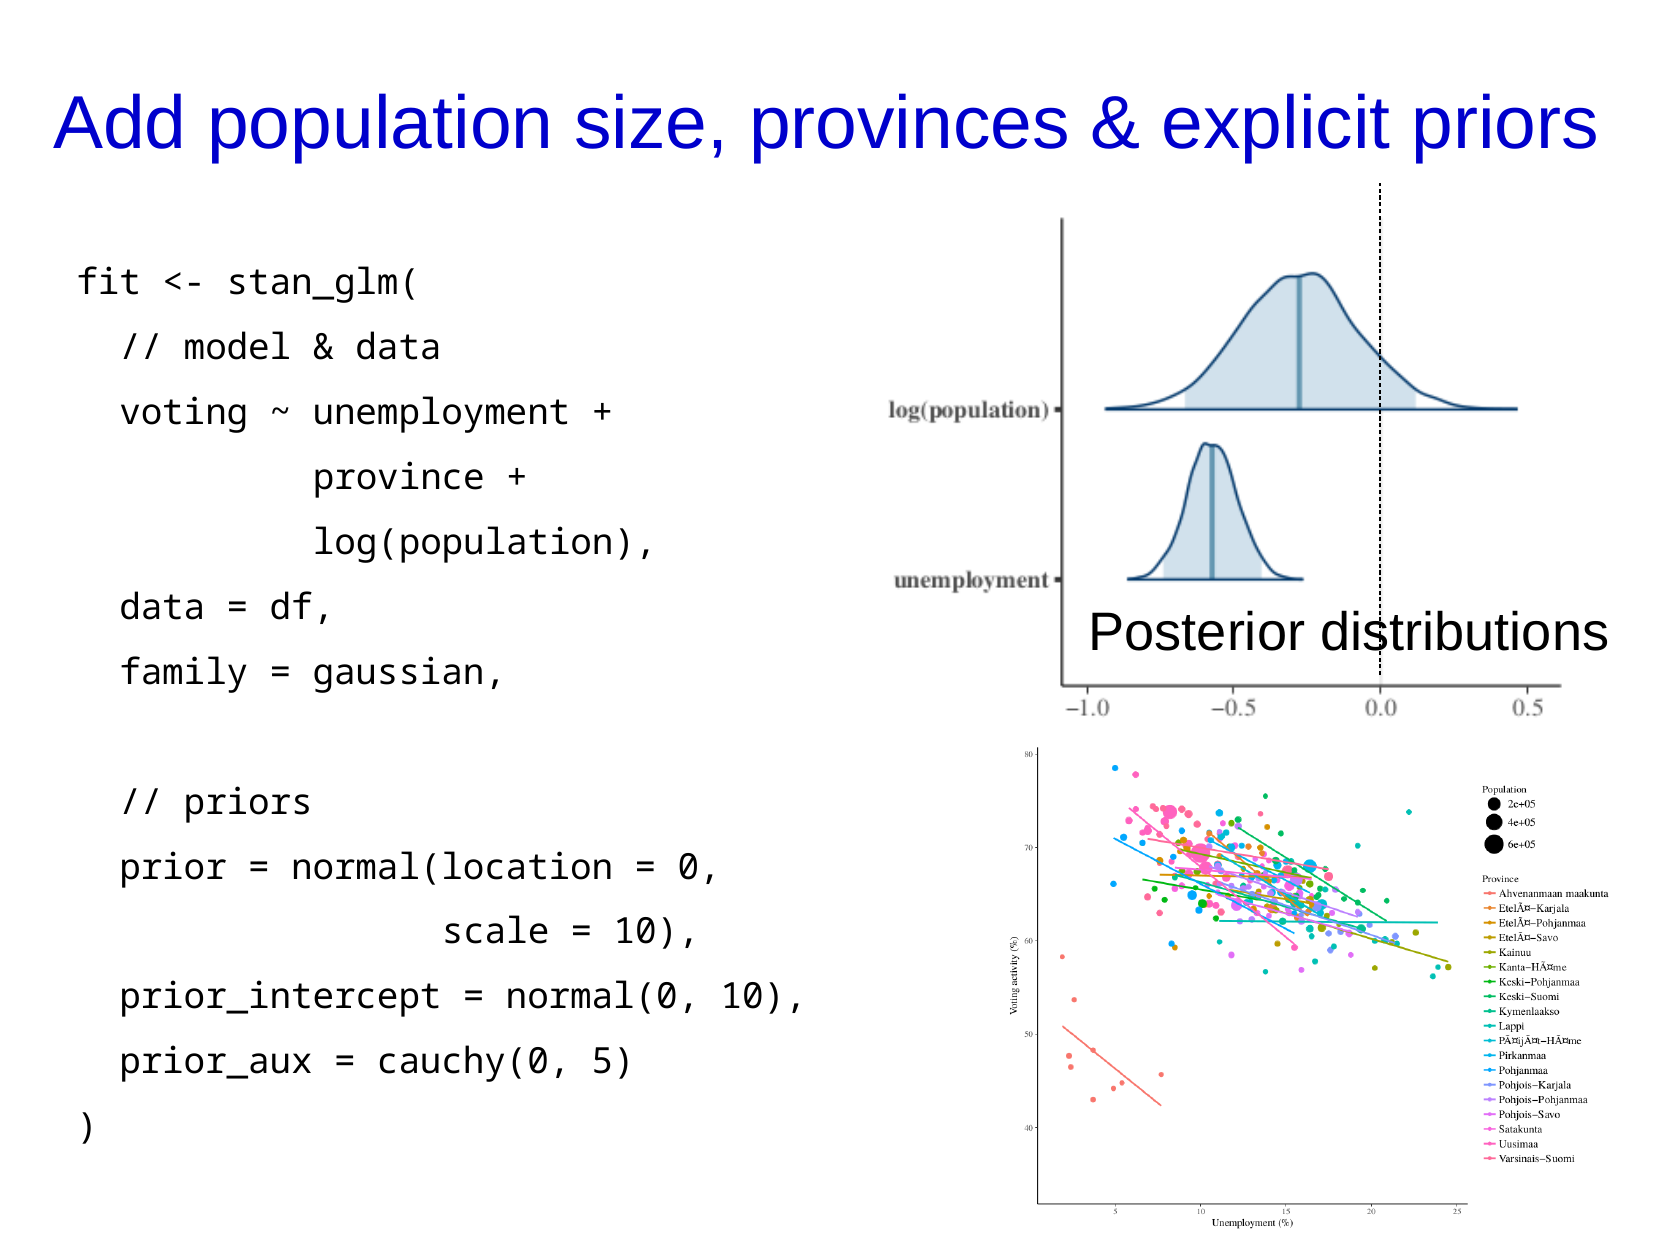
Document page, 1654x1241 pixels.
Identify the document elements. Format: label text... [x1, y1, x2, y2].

title Add population size, provinces & explicit priors [53, 63, 1606, 183]
picture [1005, 742, 1618, 1233]
text_box Posterior distributions [1073, 593, 1626, 670]
list fit <- stan_glm( // model & data voting ~ unemployment + province + log(population), data = df, family = gaussian, // priors prior = normal(location = 0, scale = 10), prior_intercept = normal(0, 10), prior_aux = cauchy(0, 5) ) [76, 255, 947, 1156]
picture [875, 204, 1576, 730]
